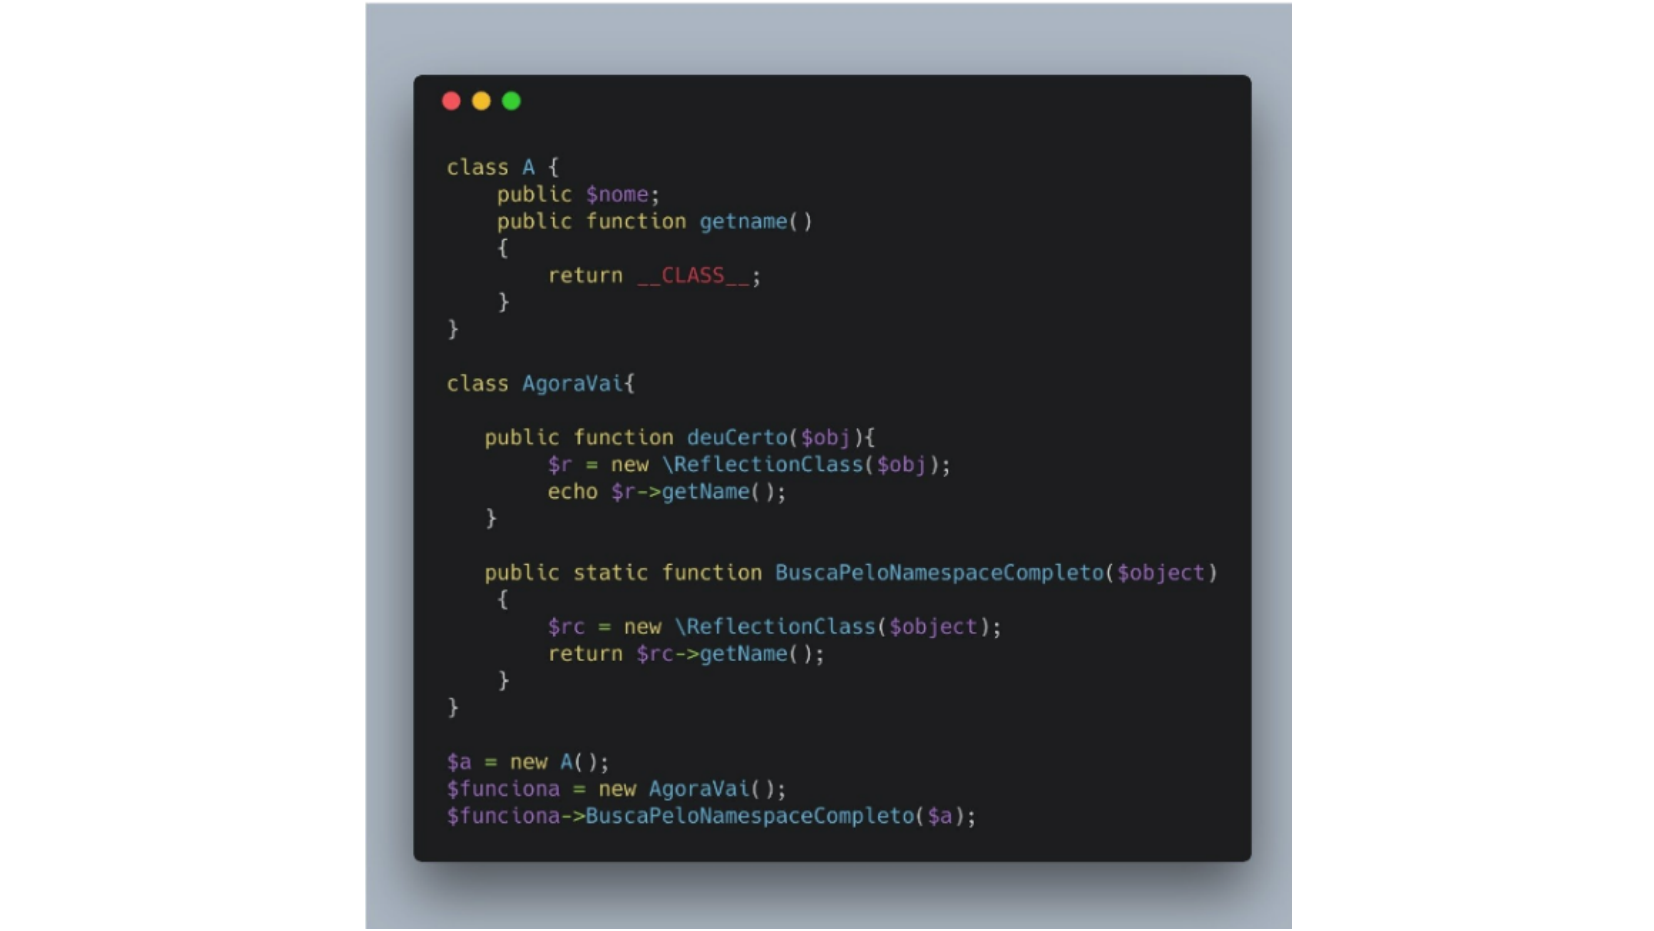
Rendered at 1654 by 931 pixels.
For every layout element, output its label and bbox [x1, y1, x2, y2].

picture [365, 0, 1292, 930]
